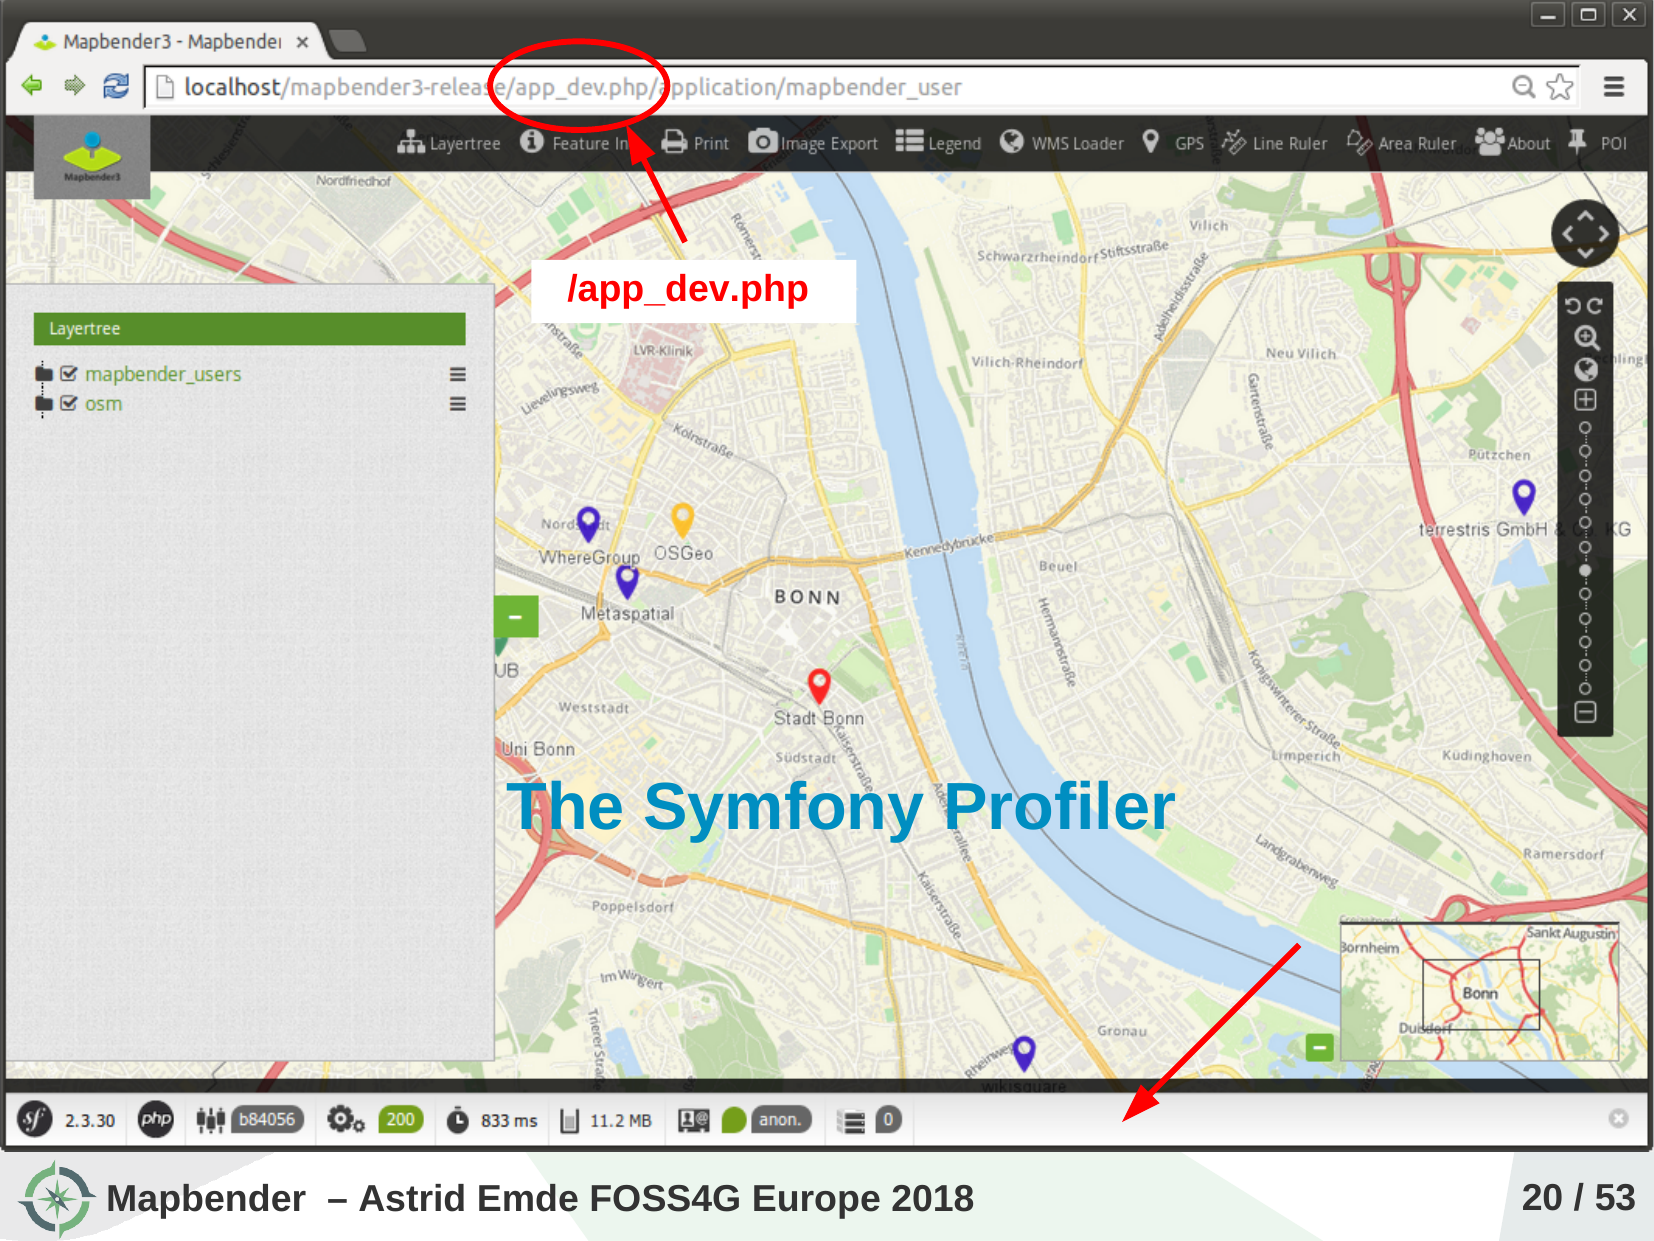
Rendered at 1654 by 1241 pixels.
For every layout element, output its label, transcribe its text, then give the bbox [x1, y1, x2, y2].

text_box /app_dev.php [531, 259, 857, 324]
title The Symfony Profiler [162, 739, 1521, 873]
picture [0, 0, 1654, 1152]
picture [16, 1158, 98, 1240]
